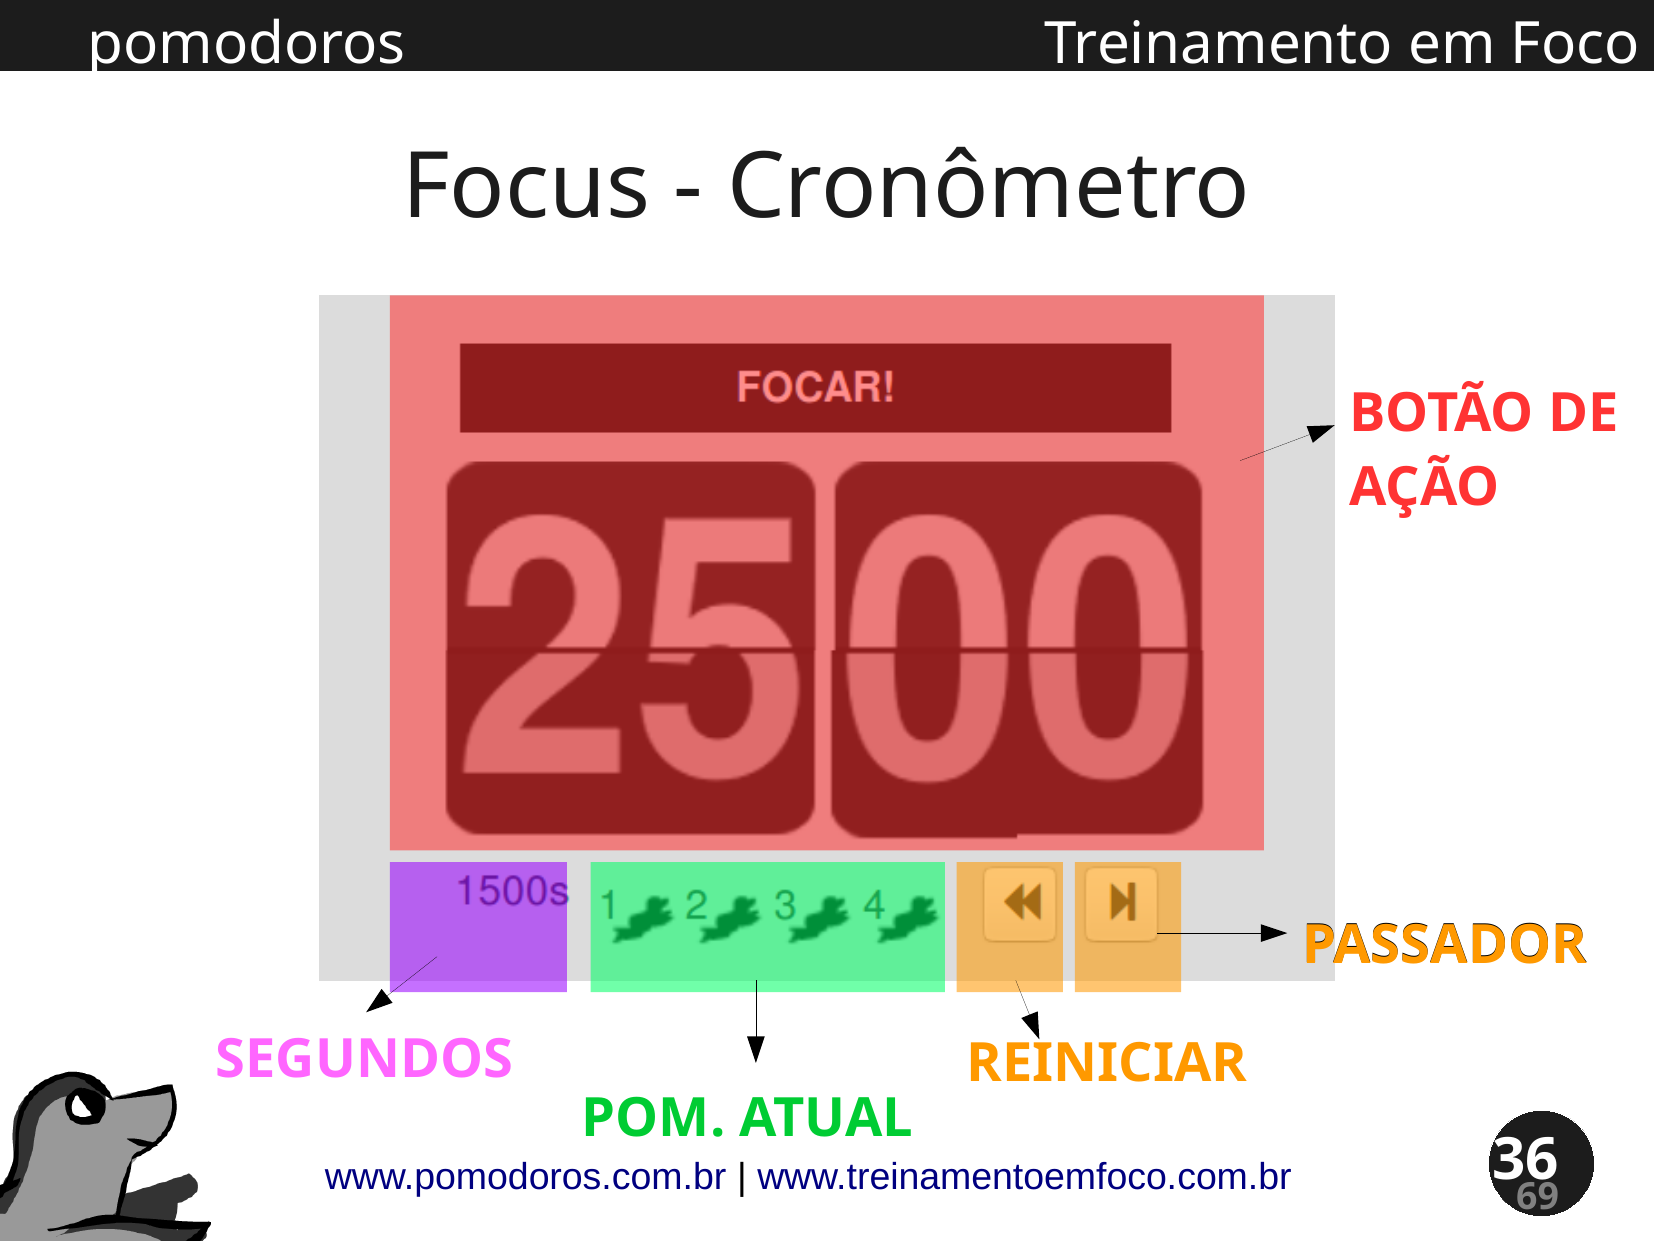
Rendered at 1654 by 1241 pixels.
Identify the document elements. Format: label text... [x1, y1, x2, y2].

picture [319, 295, 1335, 981]
text_box [389, 862, 567, 993]
text_box PASSADOR [1287, 897, 1625, 973]
text_box [1074, 862, 1182, 993]
text_box BOTÃO DE AÇÃO [1334, 366, 1651, 501]
text_box [590, 862, 945, 993]
text_box SEGUNDOS [200, 1012, 545, 1087]
text_box [956, 862, 1063, 993]
text_box POM. ATUAL [566, 1071, 936, 1146]
text_box REINICIAR [951, 1015, 1264, 1091]
text_box [389, 295, 1264, 851]
picture [1182, 934, 1335, 981]
picture [0, 1003, 249, 1241]
picture [1264, 295, 1335, 451]
title Focus - Cronômetro [82, 78, 1571, 287]
